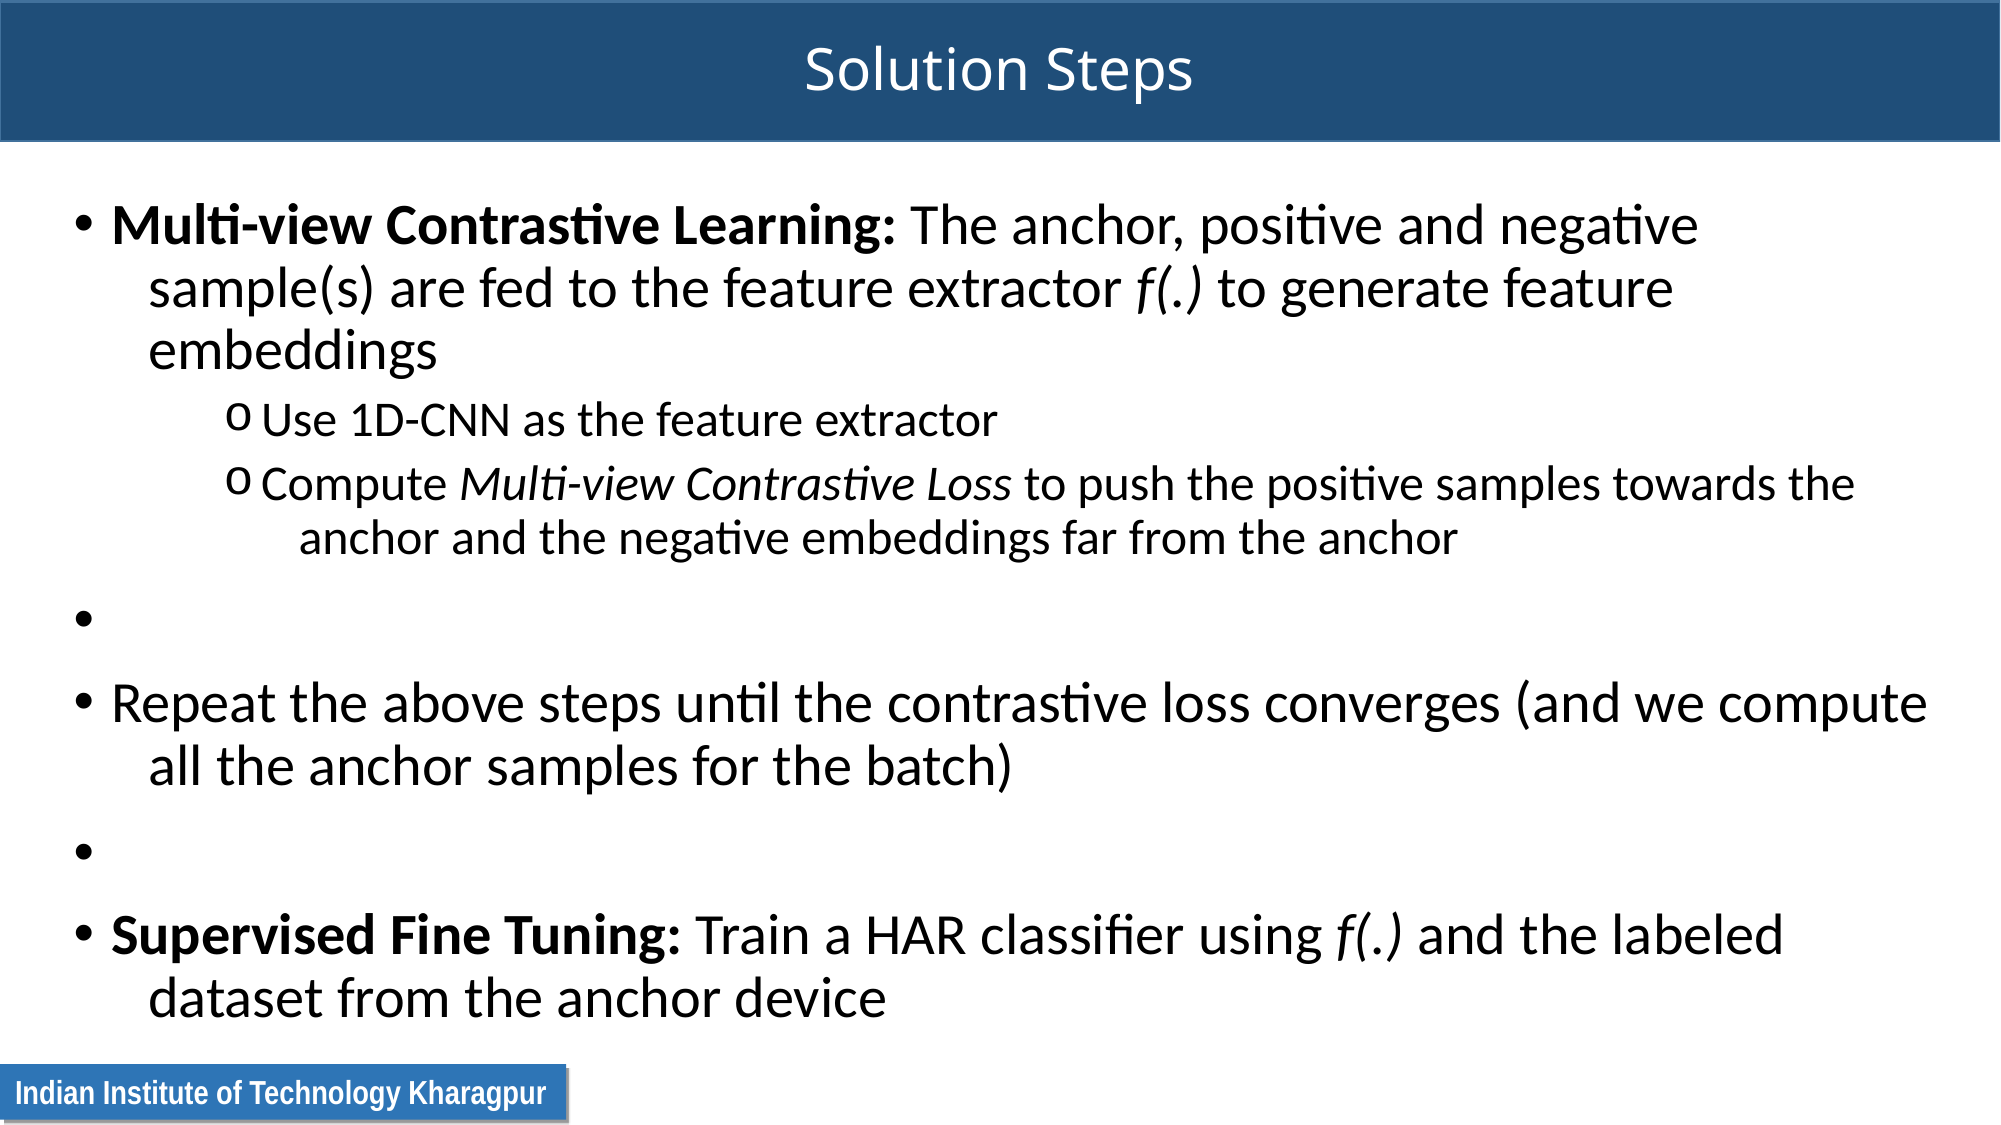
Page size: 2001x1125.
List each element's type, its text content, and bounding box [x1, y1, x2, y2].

title Solution Steps [0, 1, 2000, 141]
list Multi-view Contrastive Learning: The anchor, positive and negative sample(s) are fed to the feature extractor f(.) to generate feature embeddings Use 1D-CNN as the feature extractor Compute Multi-view Contrastive Loss to push the positive samples towards the anchor and the negative embeddings far from the anchor Repeat the above steps until the contrastive loss converges (and we compute all the anchor samples for the batch) Supervised Fine Tuning: Train a HAR classifier using f(.) and the labeled dataset from the anchor device [58, 186, 1954, 1065]
